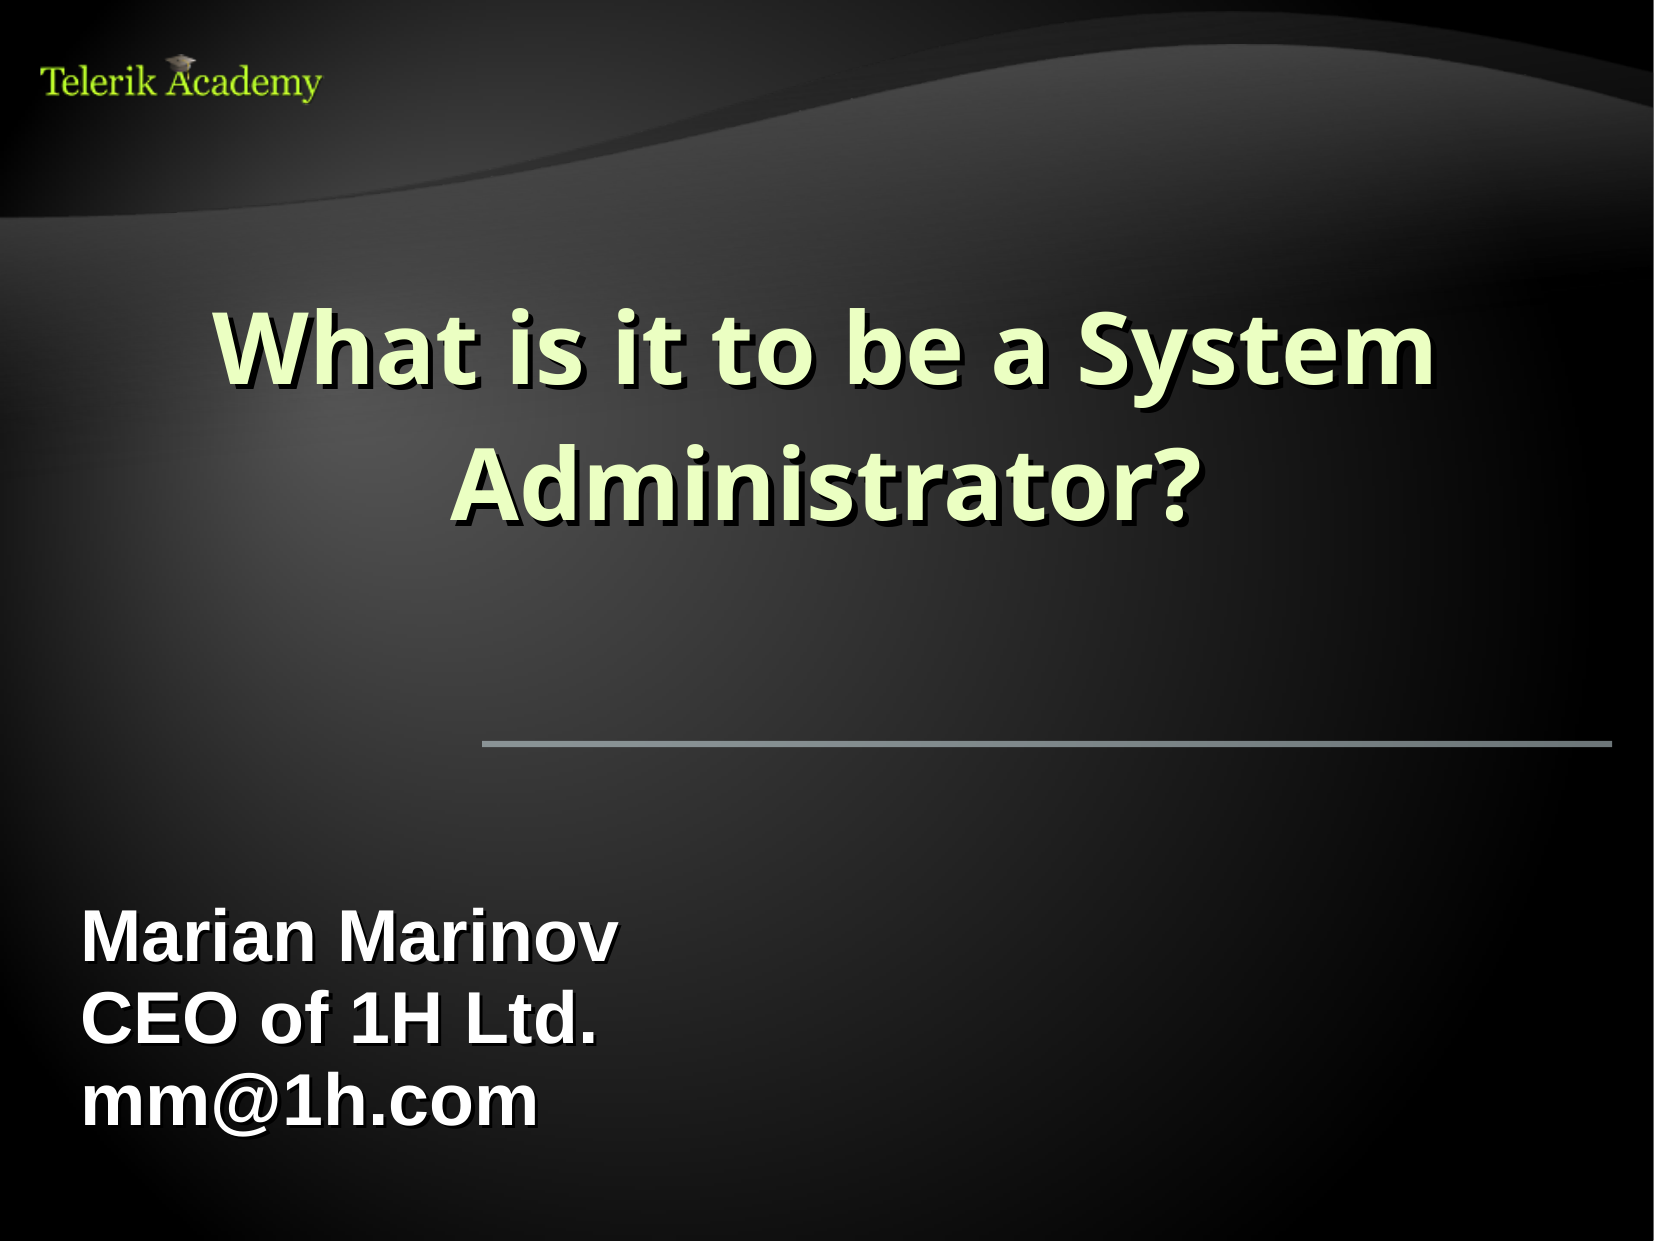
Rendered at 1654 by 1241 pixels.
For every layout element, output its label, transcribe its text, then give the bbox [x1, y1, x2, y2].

picture [0, 0, 1654, 1241]
title What is it to be a System Administrator? [82, 275, 1571, 552]
subtitle Marian Marinov CEO of 1H Ltd. mm@1h.com [80, 800, 687, 1236]
